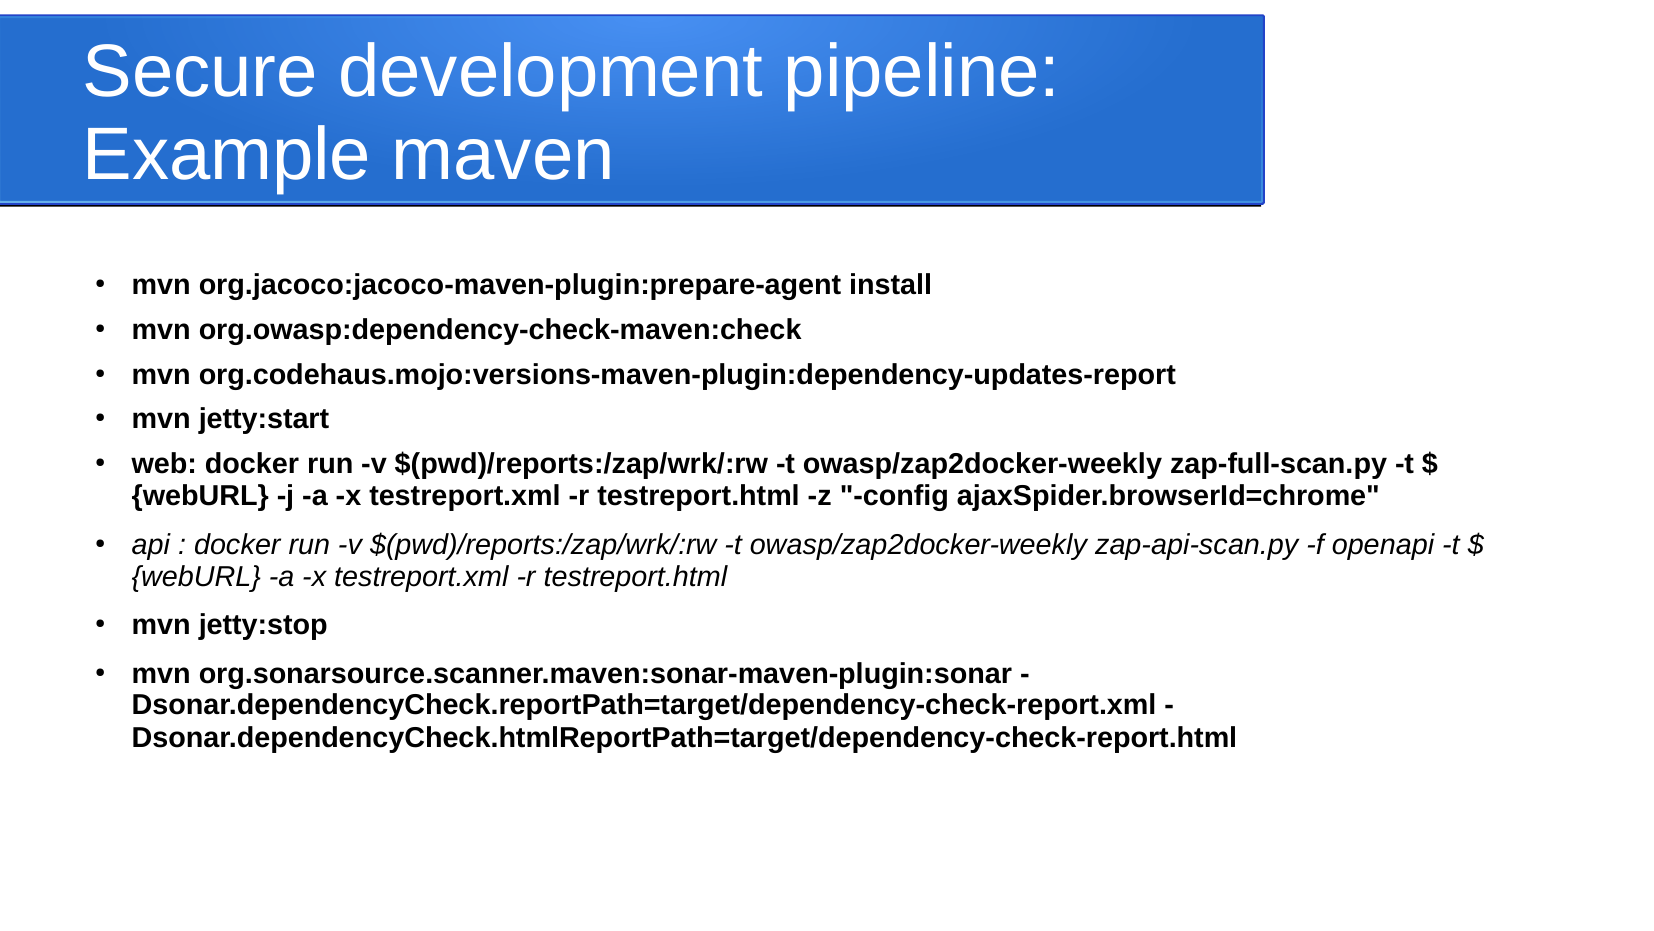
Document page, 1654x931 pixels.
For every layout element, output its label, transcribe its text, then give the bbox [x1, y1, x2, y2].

list mvn org.jacoco:jacoco-maven-plugin:prepare-agent install mvn org.owasp:dependency-check-maven:check mvn org.codehaus.mojo:versions-maven-plugin:dependency-updates-report mvn jetty:start web: docker run -v $(pwd)/reports:/zap/wrk/:rw -t owasp/zap2docker-weekly zap-full-scan.py -t ${webURL} -j -a -x testreport.xml -r testreport.html -z "-config ajaxSpider.browserId=chrome" api : docker run -v $(pwd)/reports:/zap/wrk/:rw -t owasp/zap2docker-weekly zap-api-scan.py -f openapi -t ${webURL} -a -x testreport.xml -r testreport.html mvn jetty:stop mvn org.sonarsource.scanner.maven:sonar-maven-plugin:sonar -Dsonar.dependencyCheck.reportPath=target/dependency-check-report.xml -Dsonar.dependencyCheck.htmlReportPath=target/dependency-check-report.html [82, 224, 1571, 764]
title Secure development pipeline: Example maven [82, 29, 1235, 196]
